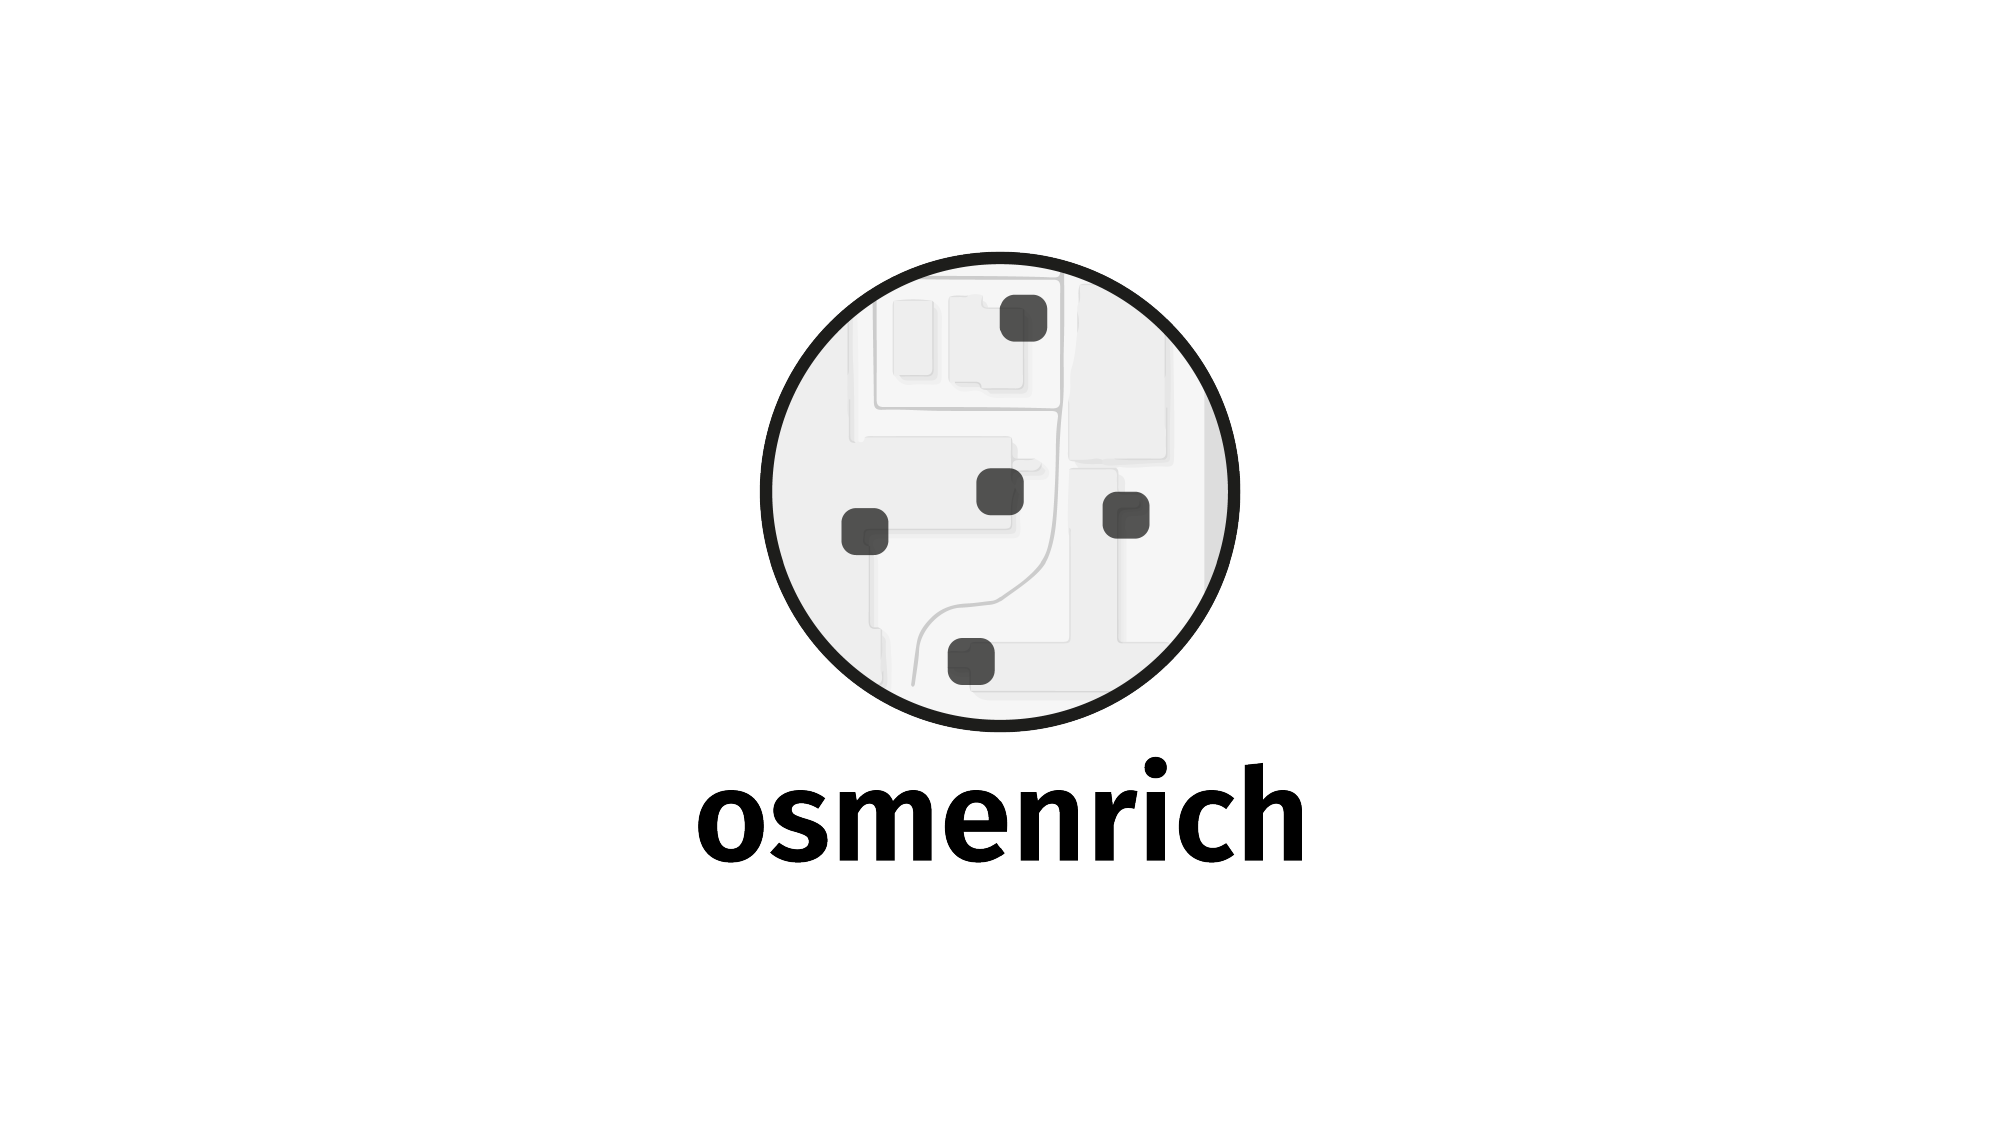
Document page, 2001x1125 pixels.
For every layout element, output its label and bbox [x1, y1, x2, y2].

picture [650, 213, 1350, 912]
